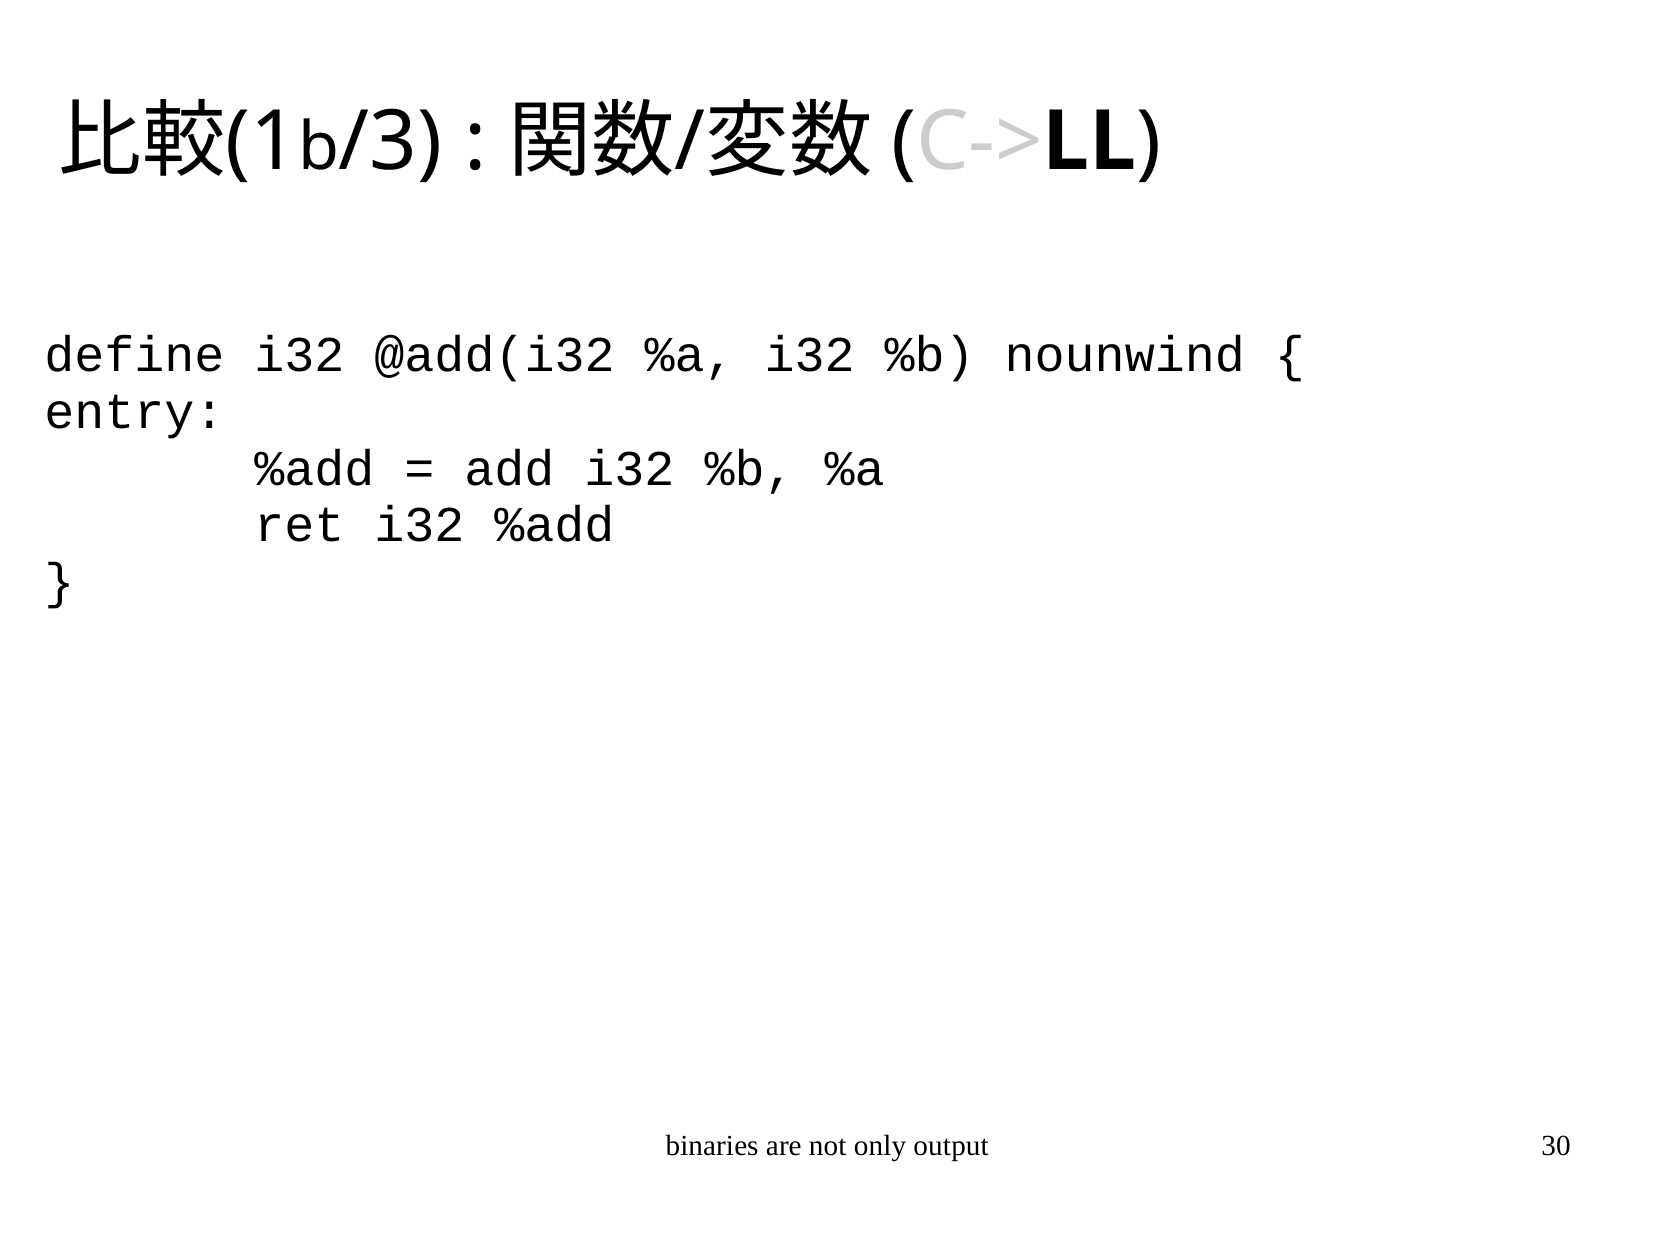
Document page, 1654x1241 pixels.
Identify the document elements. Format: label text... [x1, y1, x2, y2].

text_box define i32 @add(i32 %a, i32 %b) nounwind { entry: %add = add i32 %b, %a ret i32 %add } [29, 265, 1565, 886]
title 比較(1b/3) : 関数/変数 (C->LL) [59, 29, 1548, 237]
